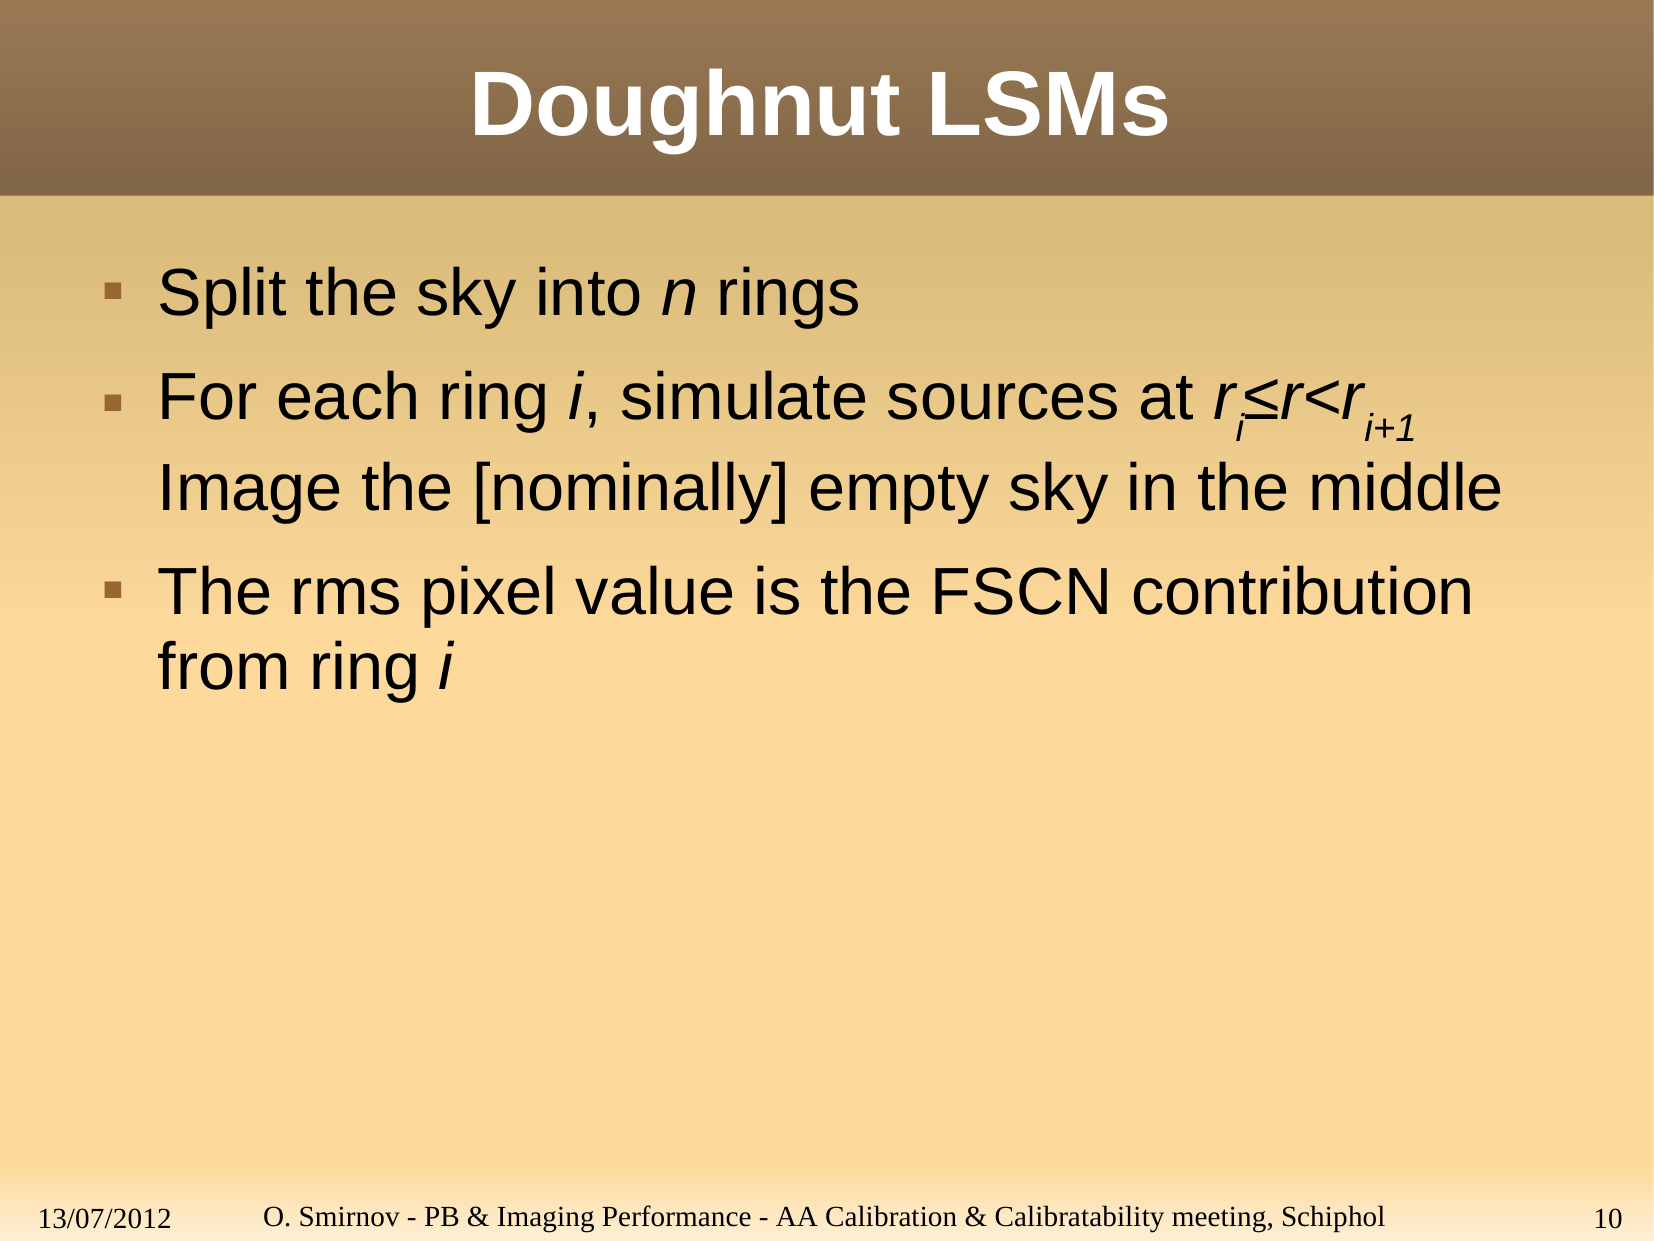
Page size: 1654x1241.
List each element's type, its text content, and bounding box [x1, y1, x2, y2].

title Doughnut LSMs [76, 0, 1565, 208]
list Split the sky into n rings For each ring i, simulate sources at ri≤r<ri+1 Image the [nominally] empty sky in the middle The rms pixel value is the FSCN contribution from ring i [86, 255, 1576, 1074]
picture [0, 0, 1654, 1241]
